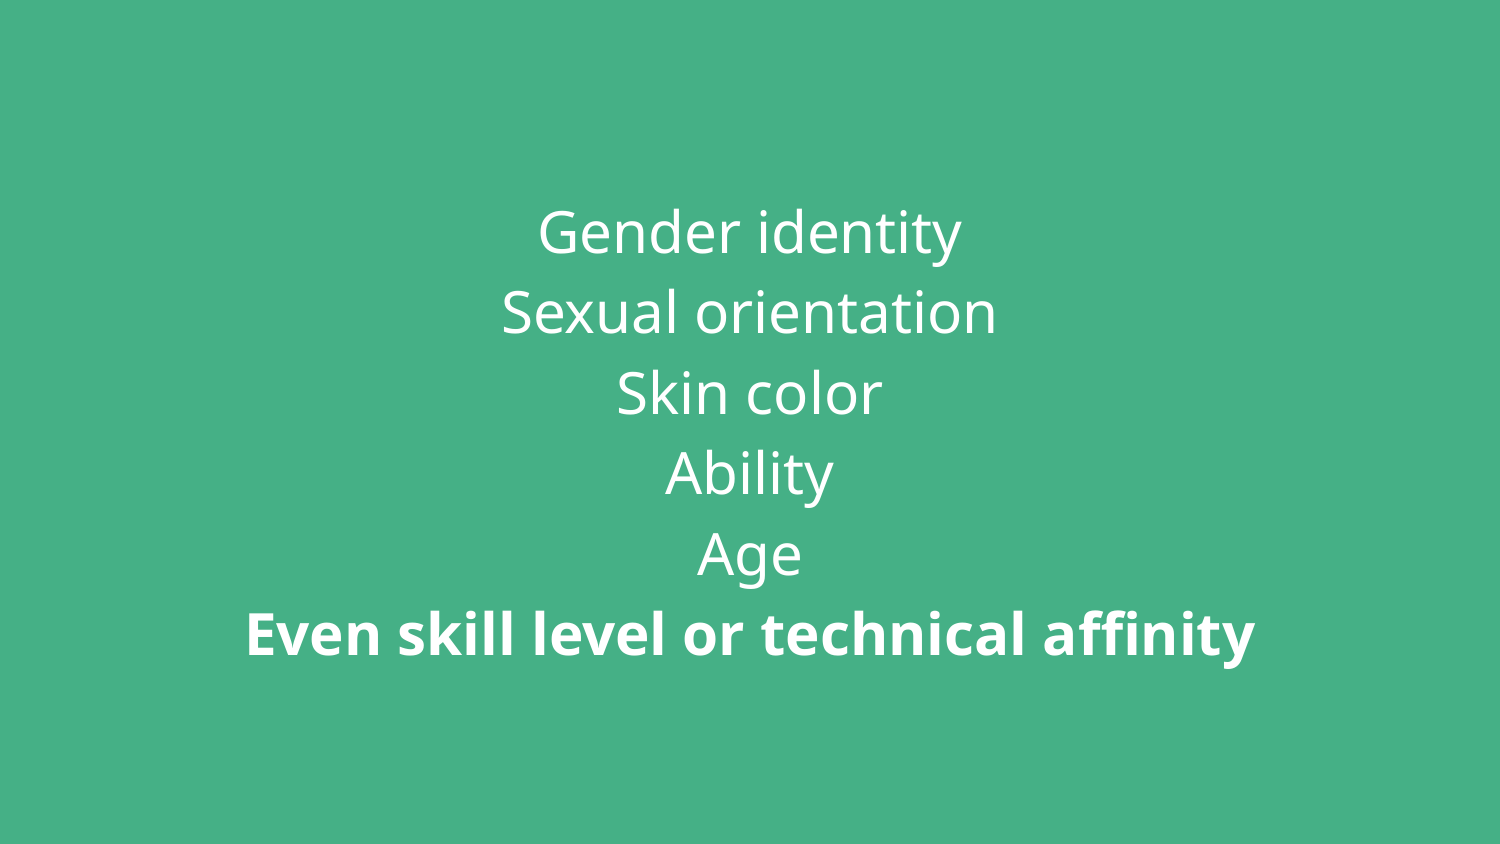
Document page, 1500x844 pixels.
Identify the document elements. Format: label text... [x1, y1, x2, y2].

title Gender identity Sexual orientation Skin color Ability Age Even skill level or technical affinity [51, 41, 1449, 811]
